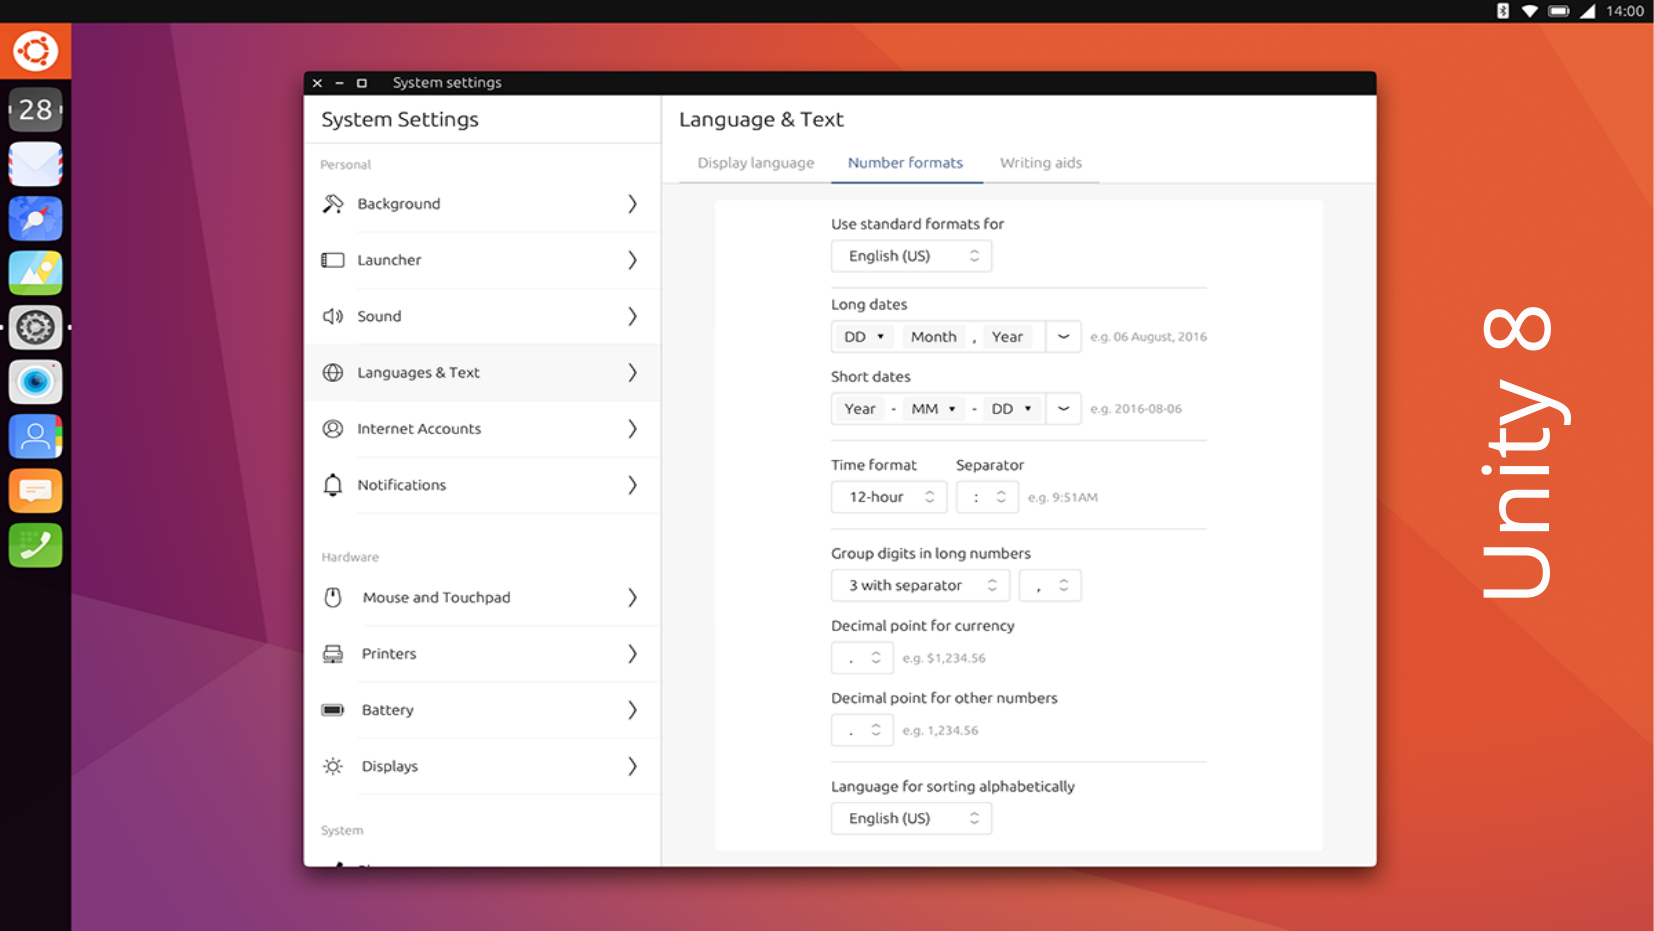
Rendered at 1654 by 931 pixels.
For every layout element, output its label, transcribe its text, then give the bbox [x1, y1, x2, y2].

title Unity 8 [1410, 271, 1619, 638]
picture [0, 0, 1654, 931]
